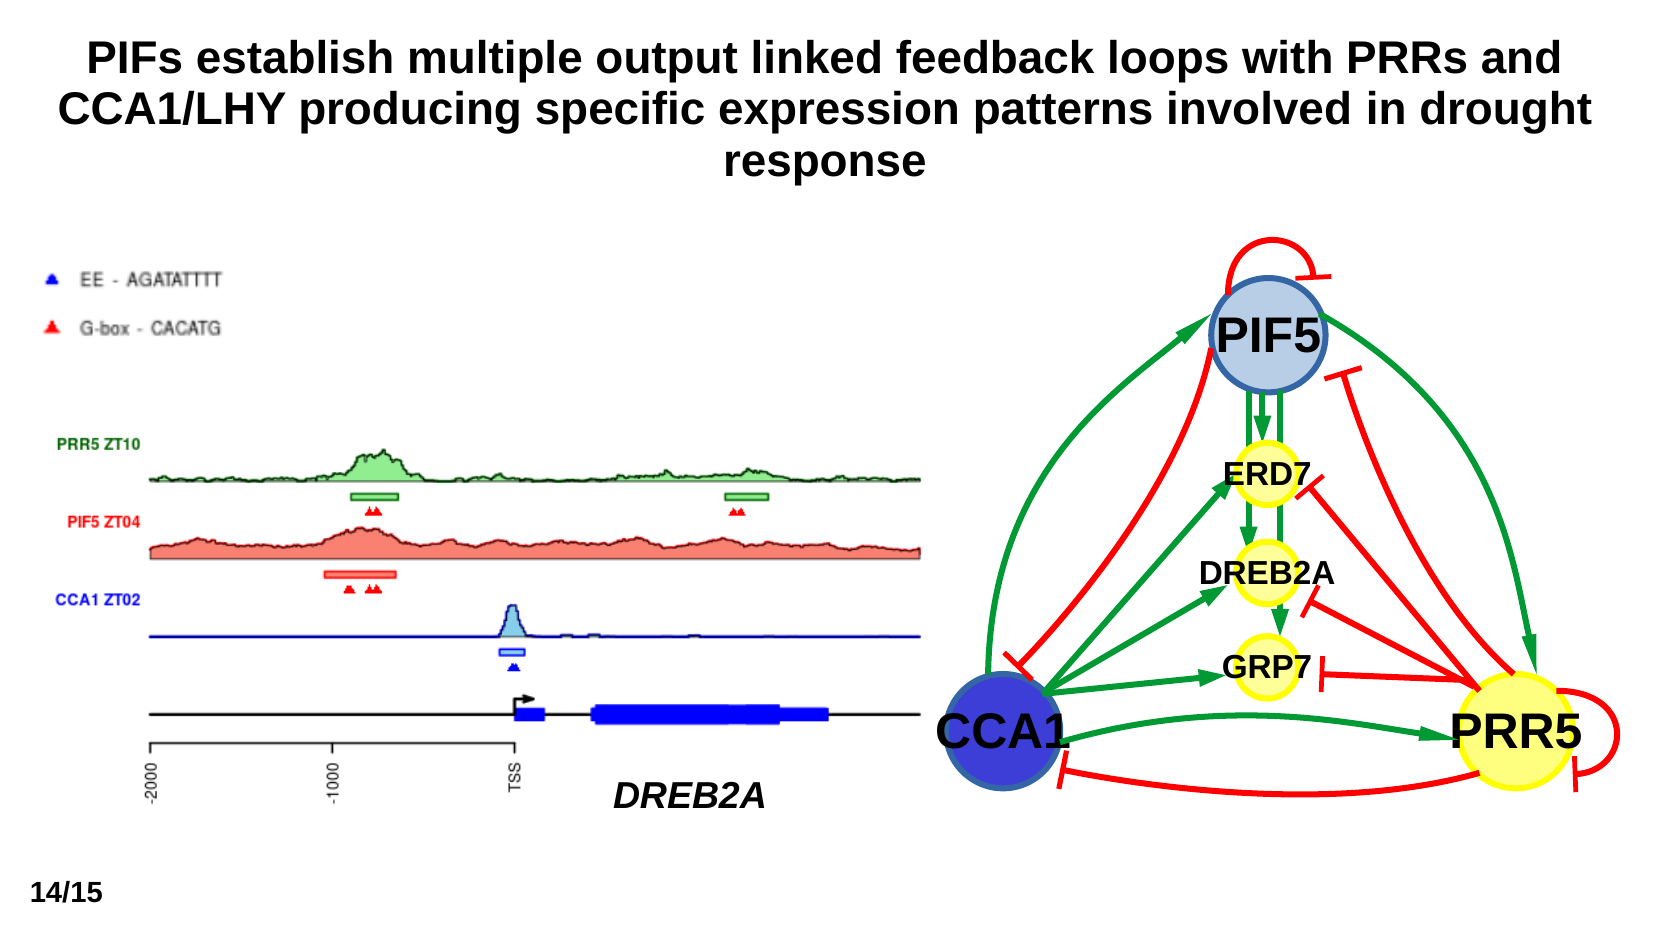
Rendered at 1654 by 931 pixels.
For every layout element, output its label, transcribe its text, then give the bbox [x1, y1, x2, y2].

text_box DREB2A [540, 765, 841, 826]
text_box PRR5 [1563, 719, 1573, 727]
title PIFs establish multiple output linked feedback loops with PRRs and CCA1/LHY producing specific expression patterns involved in drought response [30, 0, 1621, 221]
text_box DREB2A [1236, 541, 1299, 605]
picture [992, 552, 1012, 674]
text_box CCA1 [945, 673, 1058, 789]
text_box PIF5 [1211, 278, 1326, 393]
picture [0, 257, 1012, 841]
text_box 14/15 [15, 840, 121, 917]
text_box PRR5 [1460, 673, 1573, 789]
text_box GRP7 [1236, 636, 1299, 699]
text_box PRR5 [1460, 719, 1473, 730]
text_box ERD7 [1236, 442, 1299, 506]
